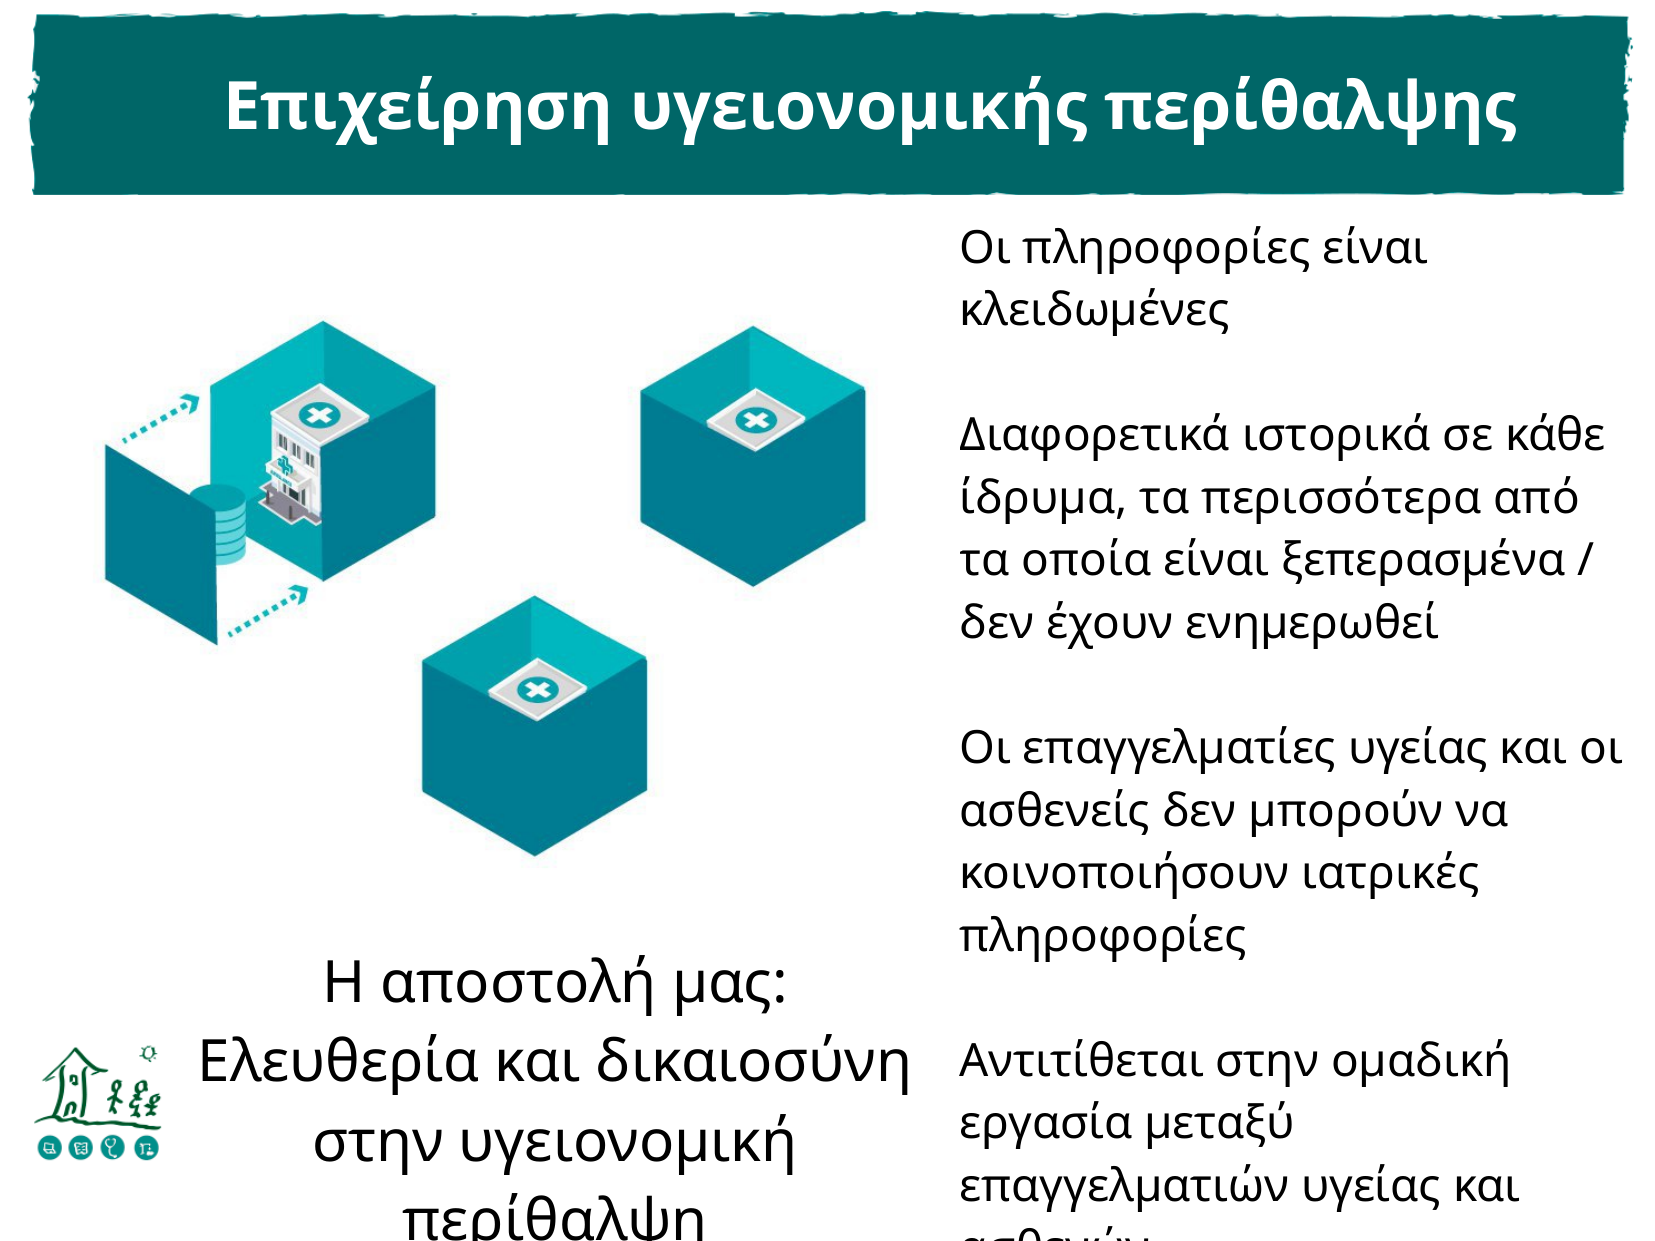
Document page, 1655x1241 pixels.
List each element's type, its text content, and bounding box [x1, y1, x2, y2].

text_box Οι πληροφορίες είναι κλειδωμένες Διαφορετικά ιστορικά σε κάθε ίδρυμα, τα περισσότερα από τα οποία είναι ξεπερασμένα / δεν έχουν ενημερωθεί Οι επαγγελματίες υγείας και οι ασθενείς δεν μπορούν να κοινοποιήσουν ιατρικές πληροφορίες Αντιτίθεται στην ομαδική εργασία μεταξύ επαγγελματιών υγείας και ασθενών Αφαιρεί πολύτιμο χρόνο από τον επαγγελματία υγείας [944, 206, 1642, 1235]
text_box Η αποστολή μας: Ελευθερία και δικαιοσύνη στην υγειονομική περίθαλψη [171, 933, 939, 1209]
title Επιχείρηση υγειονομικής περίθαλψης [183, 38, 1554, 193]
picture [698, 1034, 944, 1211]
picture [0, 0, 1654, 1211]
